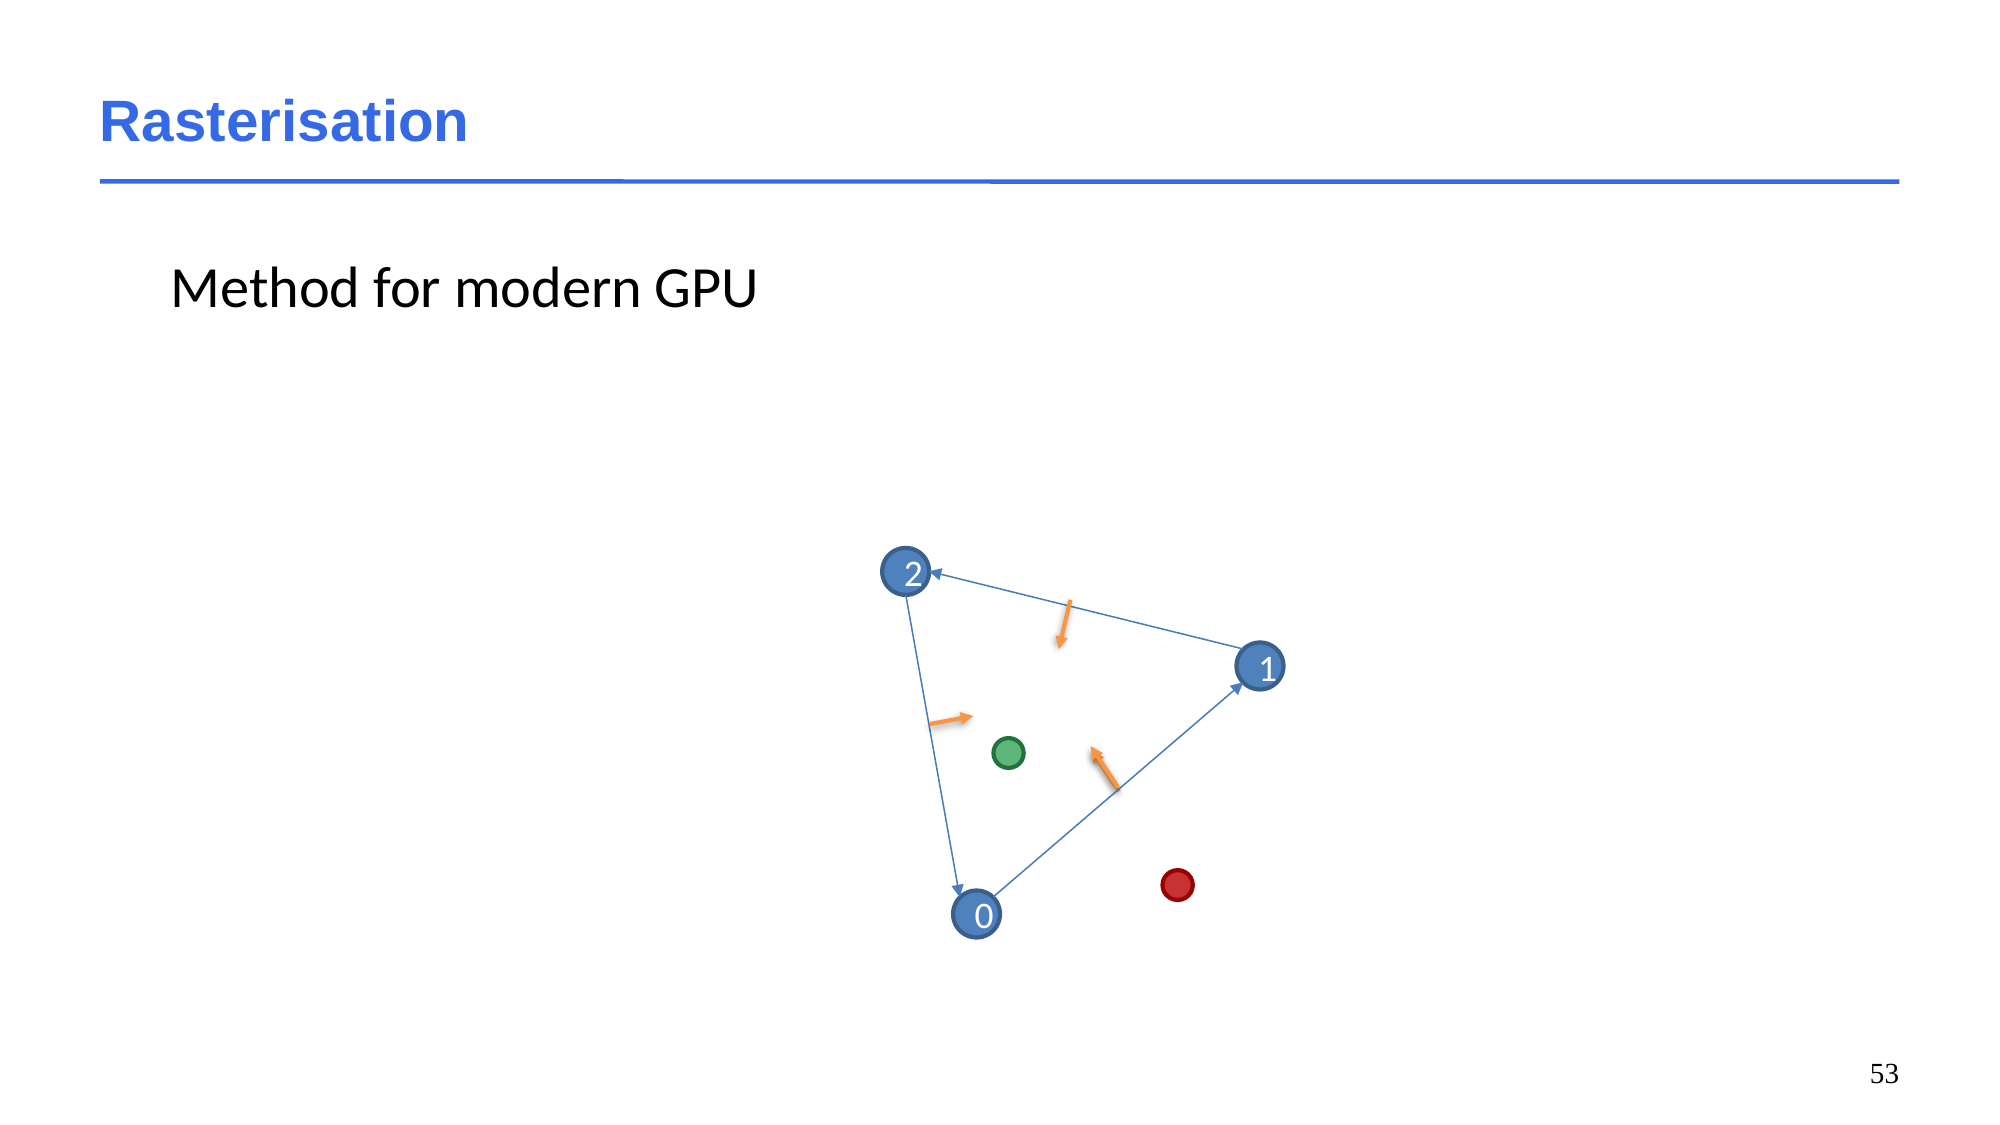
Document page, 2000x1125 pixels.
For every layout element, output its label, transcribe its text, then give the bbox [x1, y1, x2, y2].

text_box [993, 738, 1024, 768]
text_box 1 [1236, 642, 1284, 690]
text_box 0 [953, 890, 1001, 938]
text_box [1162, 870, 1193, 901]
list Method for modern GPU [100, 263, 1900, 976]
text_box 2 [882, 547, 930, 595]
title Rasterisation [99, 27, 1900, 215]
